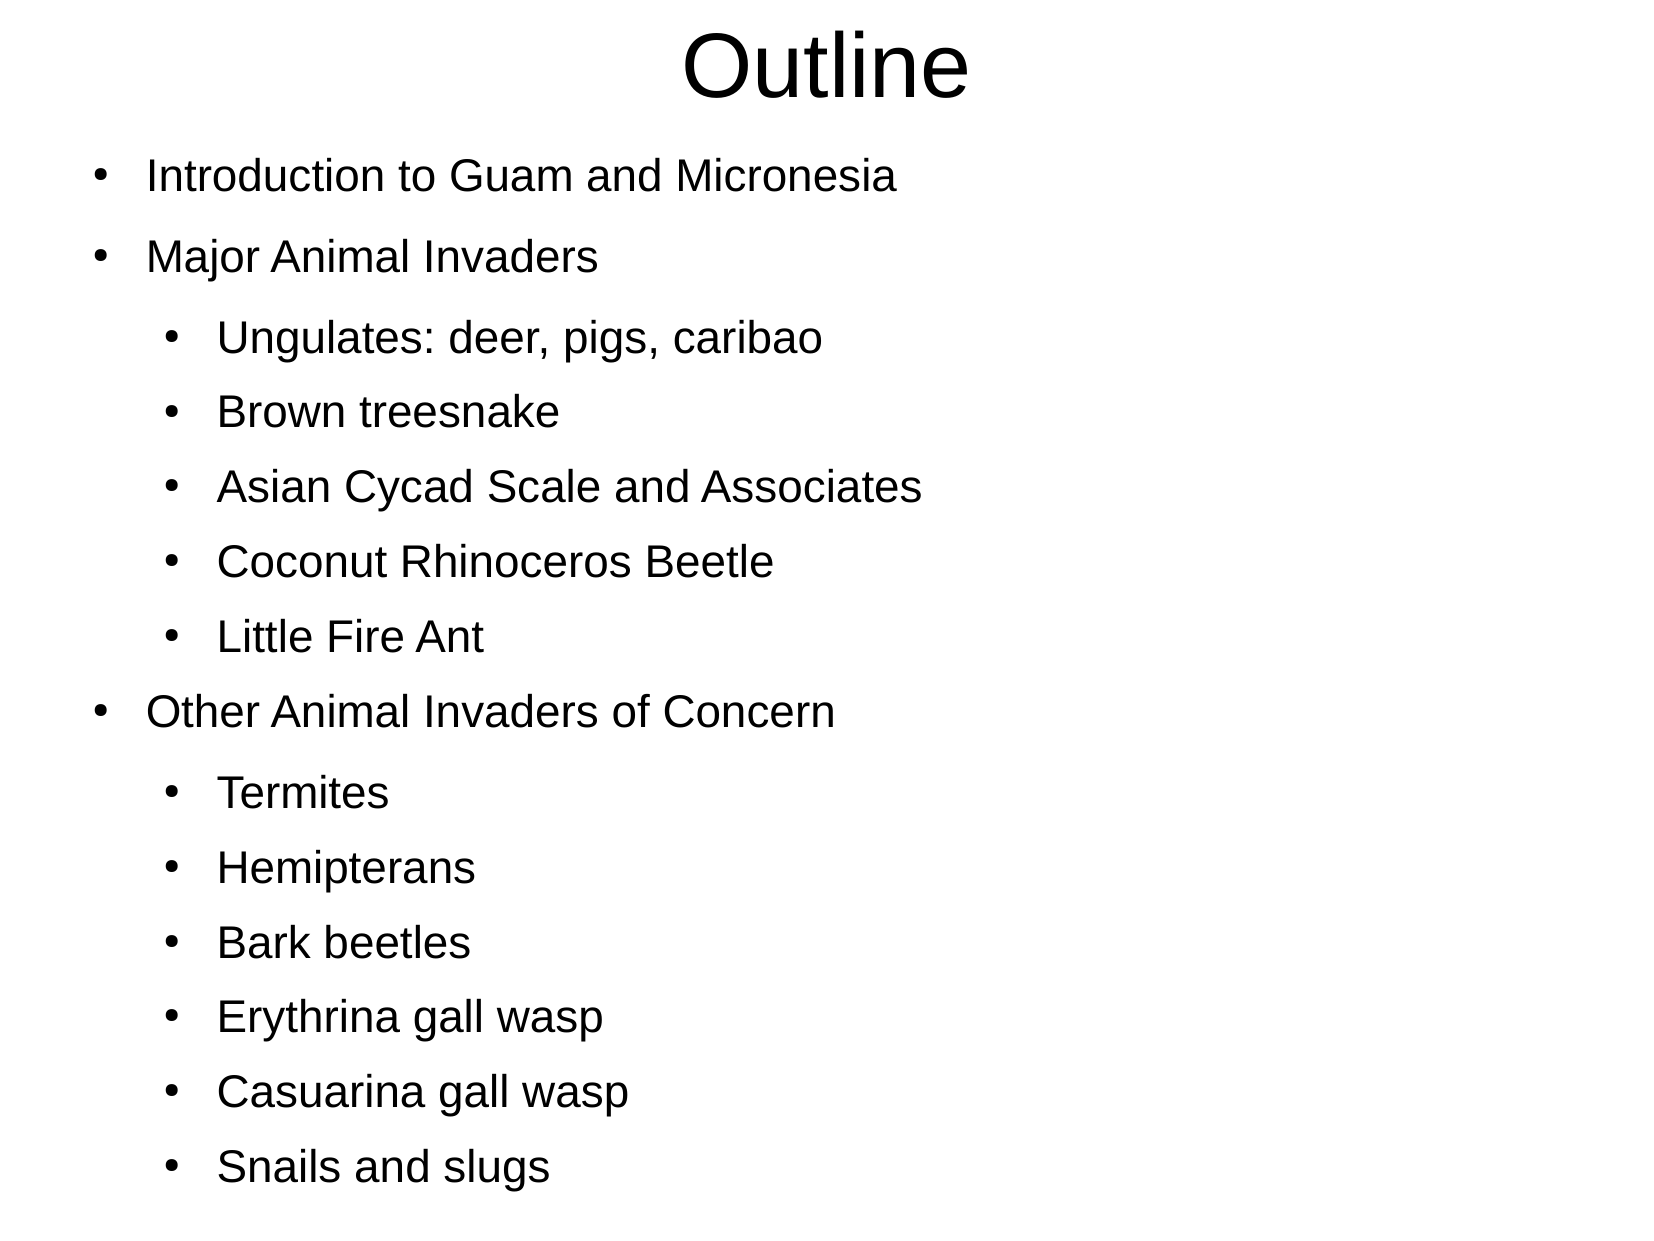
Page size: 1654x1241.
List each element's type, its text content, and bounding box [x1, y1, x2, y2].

list Introduction to Guam and Micronesia Major Animal Invaders Ungulates: deer, pigs, caribao Brown treesnake Asian Cycad Scale and Associates Coconut Rhinoceros Beetle Little Fire Ant Other Animal Invaders of Concern Termites Hemipterans Bark beetles Erythrina gall wasp Casuarina gall wasp Snails and slugs [75, 150, 1564, 1190]
title Outline [82, 14, 1571, 118]
